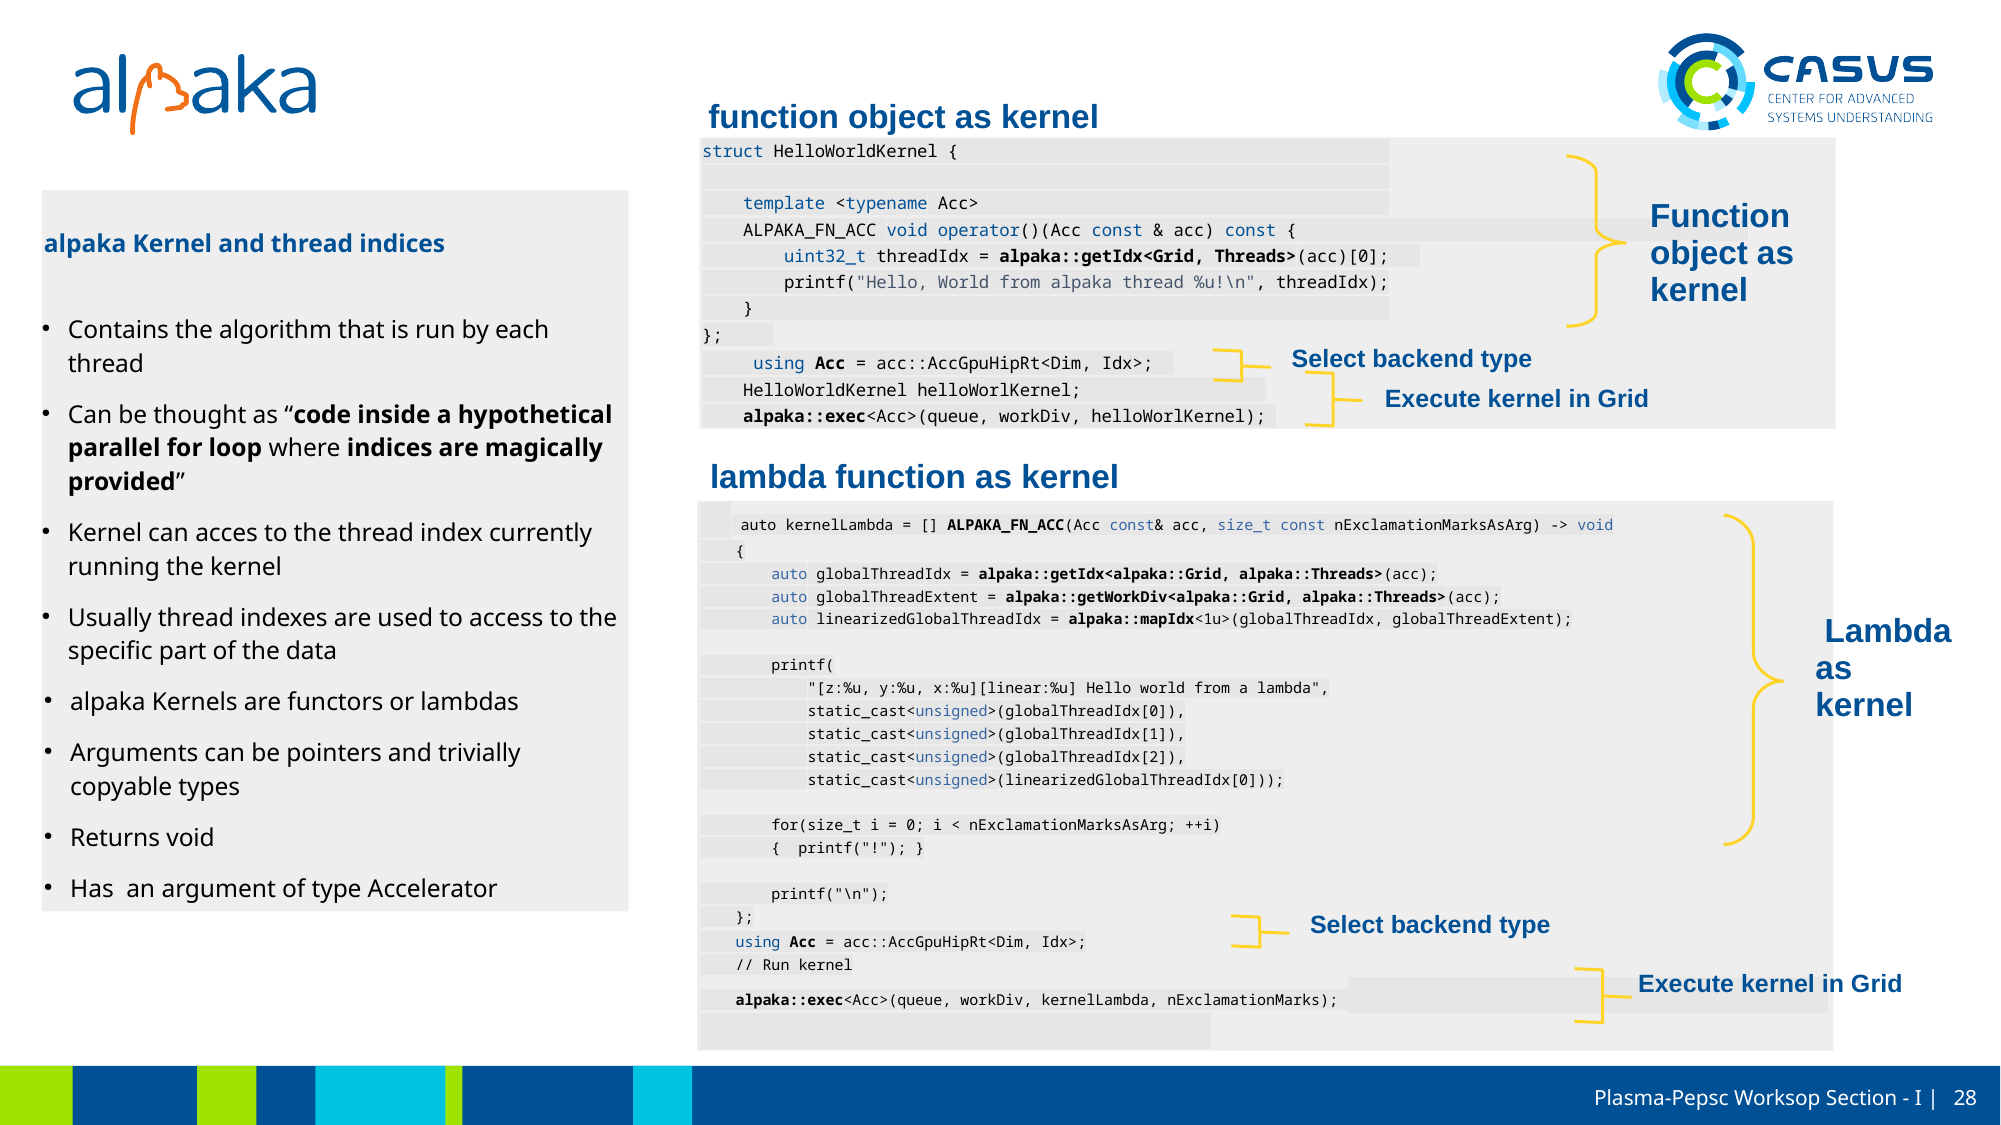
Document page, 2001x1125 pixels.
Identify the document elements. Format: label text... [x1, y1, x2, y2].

list auto kernelLambda = [] ALPAKA_FN_ACC(Acc const& acc, size_t const nExclamationMarksAsArg) -> void { auto globalThreadIdx = alpaka::getIdx<alpaka::Grid, alpaka::Threads>(acc); auto globalThreadExtent = alpaka::getWorkDiv<alpaka::Grid, alpaka::Threads>(acc); auto linearizedGlobalThreadIdx = alpaka::mapIdx<1u>(globalThreadIdx, globalThreadExtent); printf( "[z:%u, y:%u, x:%u][linear:%u] Hello world from a lambda", static_cast<unsigned>(globalThreadIdx[0]), static_cast<unsigned>(globalThreadIdx[1]), static_cast<unsigned>(globalThreadIdx[2]), static_cast<unsigned>(linearizedGlobalThreadIdx[0])); for(size_t i = 0; i < nExclamationMarksAsArg; ++i) { printf("!"); } printf("\n"); }; using Acc = acc::AccGpuHipRt<Dim, Idx>; // Run kernel alpaka::exec<Acc>(queue, workDiv, kernelLambda, nExclamationMarks); [697, 500, 1834, 1051]
text_box Execute kernel in Grid [1370, 377, 1786, 421]
list struct HelloWorldKernel { template <typename Acc> ALPAKA_FN_ACC void operator()(Acc const & acc) const { uint32_t threadIdx = alpaka::getIdx<Grid, Threads>(acc)[0]; printf("Hello, World from alpaka thread %u!\n", threadIdx); } }; using Acc = acc::AccGpuHipRt<Dim, Idx>; HelloWorldKernel helloWorlKernel; alpaka::exec<Acc>(queue, workDiv, helloWorlKernel); [699, 137, 1836, 429]
text_box lambda function as kernel [695, 451, 1396, 526]
text_box function object as kernel [693, 91, 1395, 146]
text_box Function object as kernel [1635, 190, 1838, 348]
picture [1658, 33, 1933, 131]
picture [72, 53, 317, 136]
text_box Execute kernel in Grid [1623, 962, 2001, 1006]
list alpaka Kernel and thread indices Contains the algorithm that is run by each thread Can be thought as “code inside a hypothetical parallel for loop where indices are magically provided” Kernel can acces to the thread index currently running the kernel Usually thread indexes are used to access to the specific part of the data alpaka Kernels are functors or lambdas Arguments can be pointers and trivially copyable types Returns void Has an argument of type Accelerator [41, 190, 629, 912]
text_box Select backend type [1276, 337, 1693, 381]
text_box Select backend type [1295, 903, 1712, 947]
text_box Lambda as kernel [1800, 605, 1970, 766]
